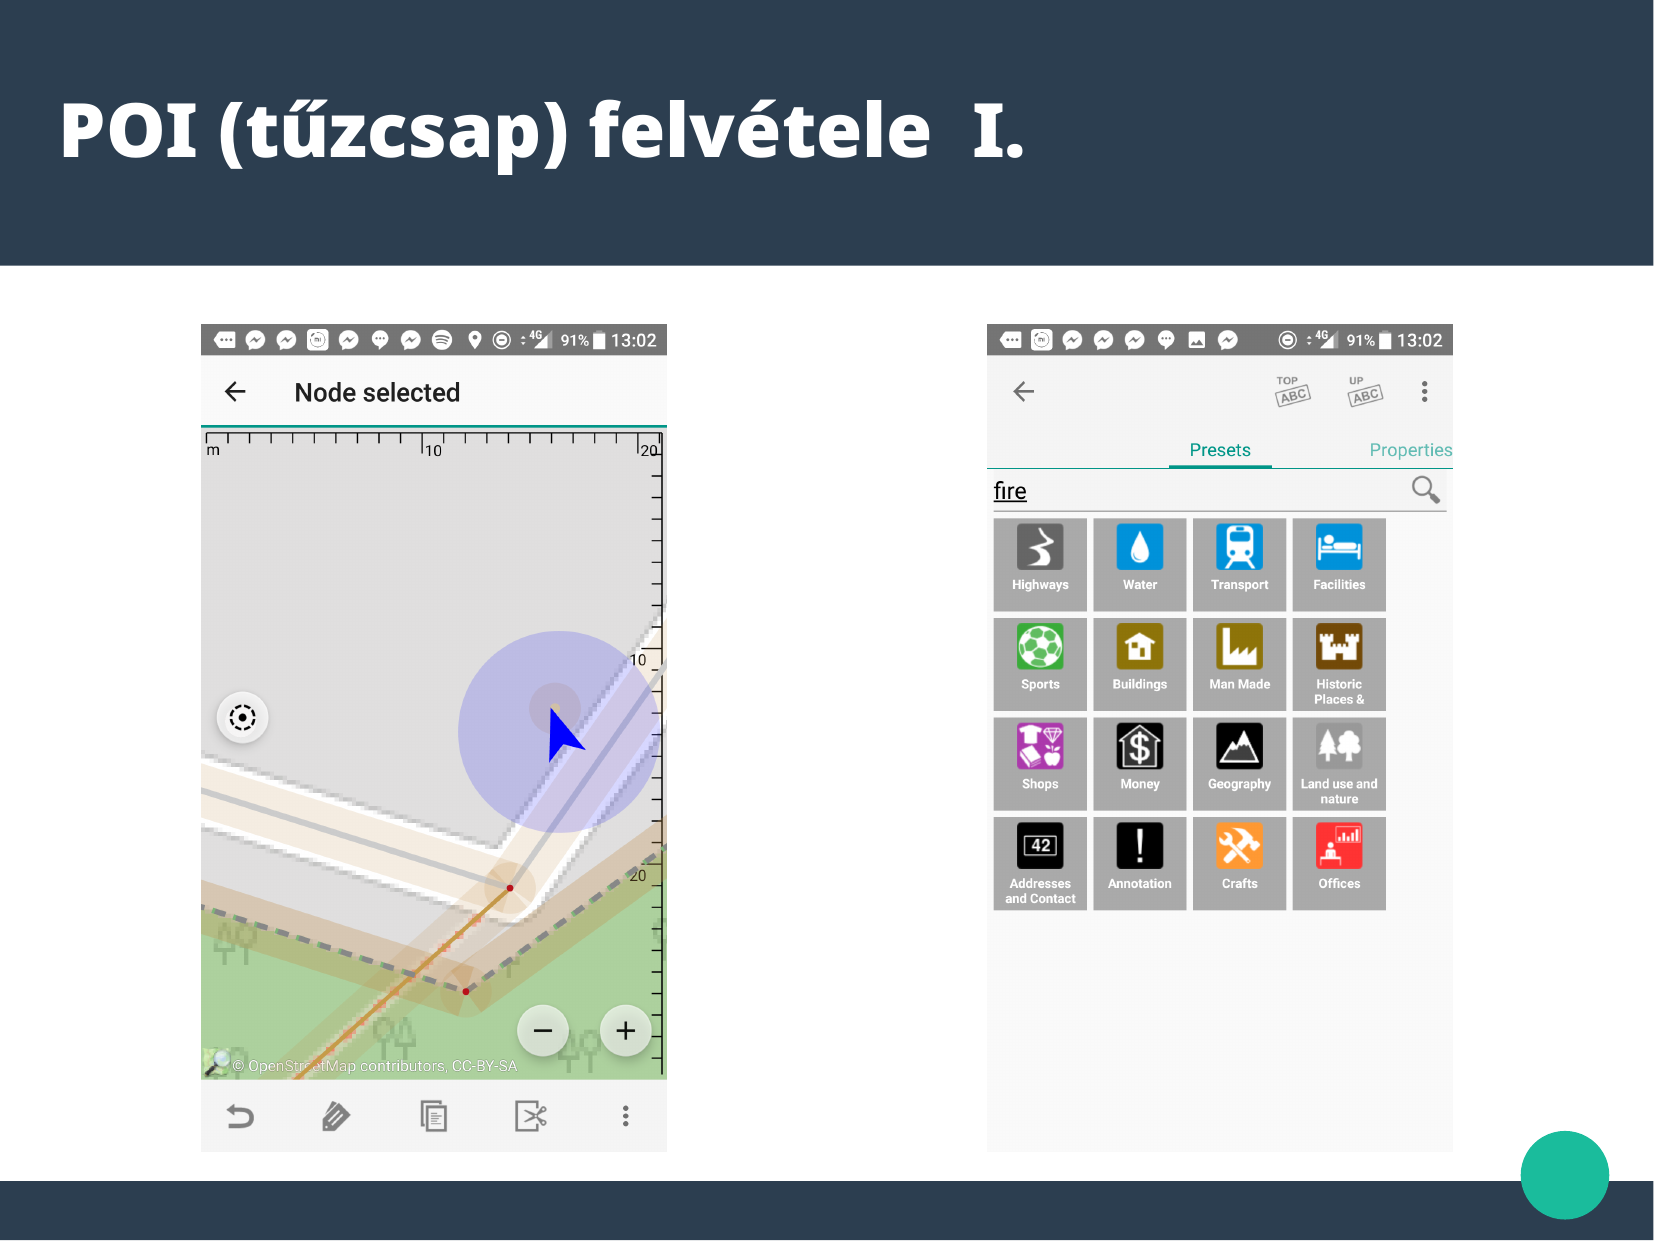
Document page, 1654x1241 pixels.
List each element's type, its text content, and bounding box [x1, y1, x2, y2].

picture [987, 324, 1453, 1152]
picture [201, 324, 667, 1152]
title POI (tűzcsap) felvétele I. [59, 49, 1595, 207]
